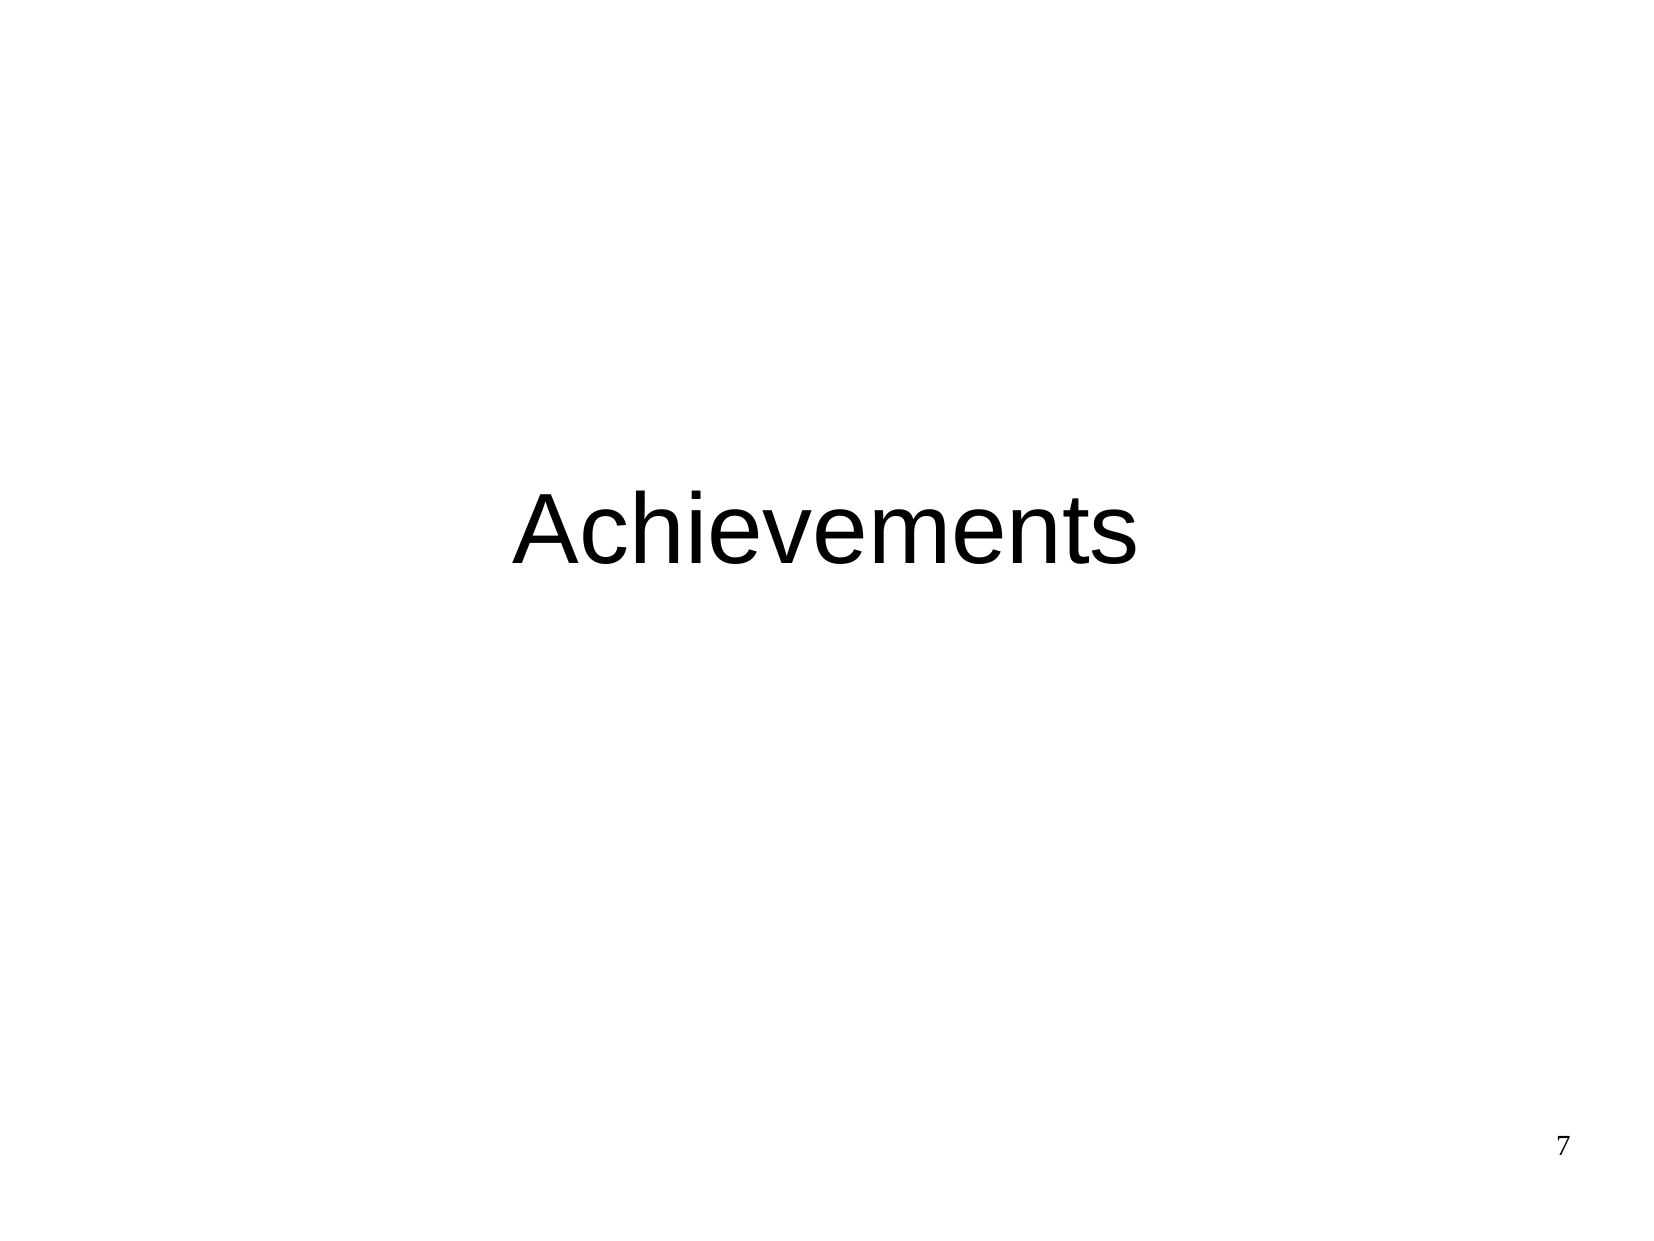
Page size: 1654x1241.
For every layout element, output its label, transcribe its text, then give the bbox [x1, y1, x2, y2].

subtitle Achievements [82, 49, 1571, 1010]
